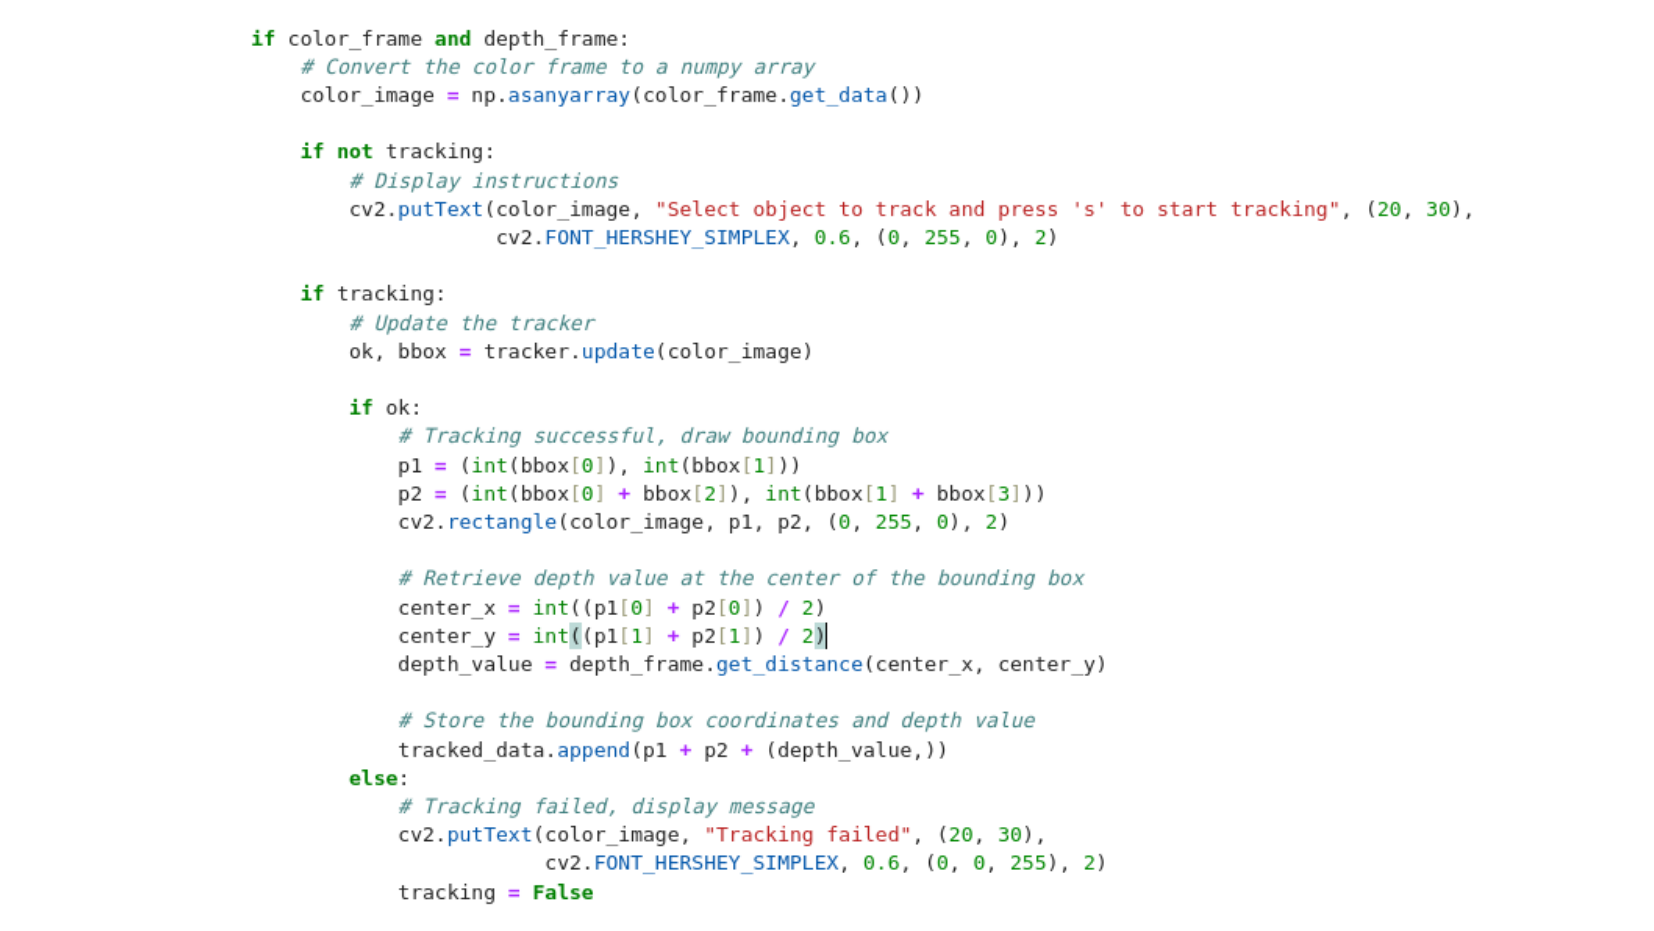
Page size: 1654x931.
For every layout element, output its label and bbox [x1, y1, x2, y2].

picture [243, 0, 1479, 923]
